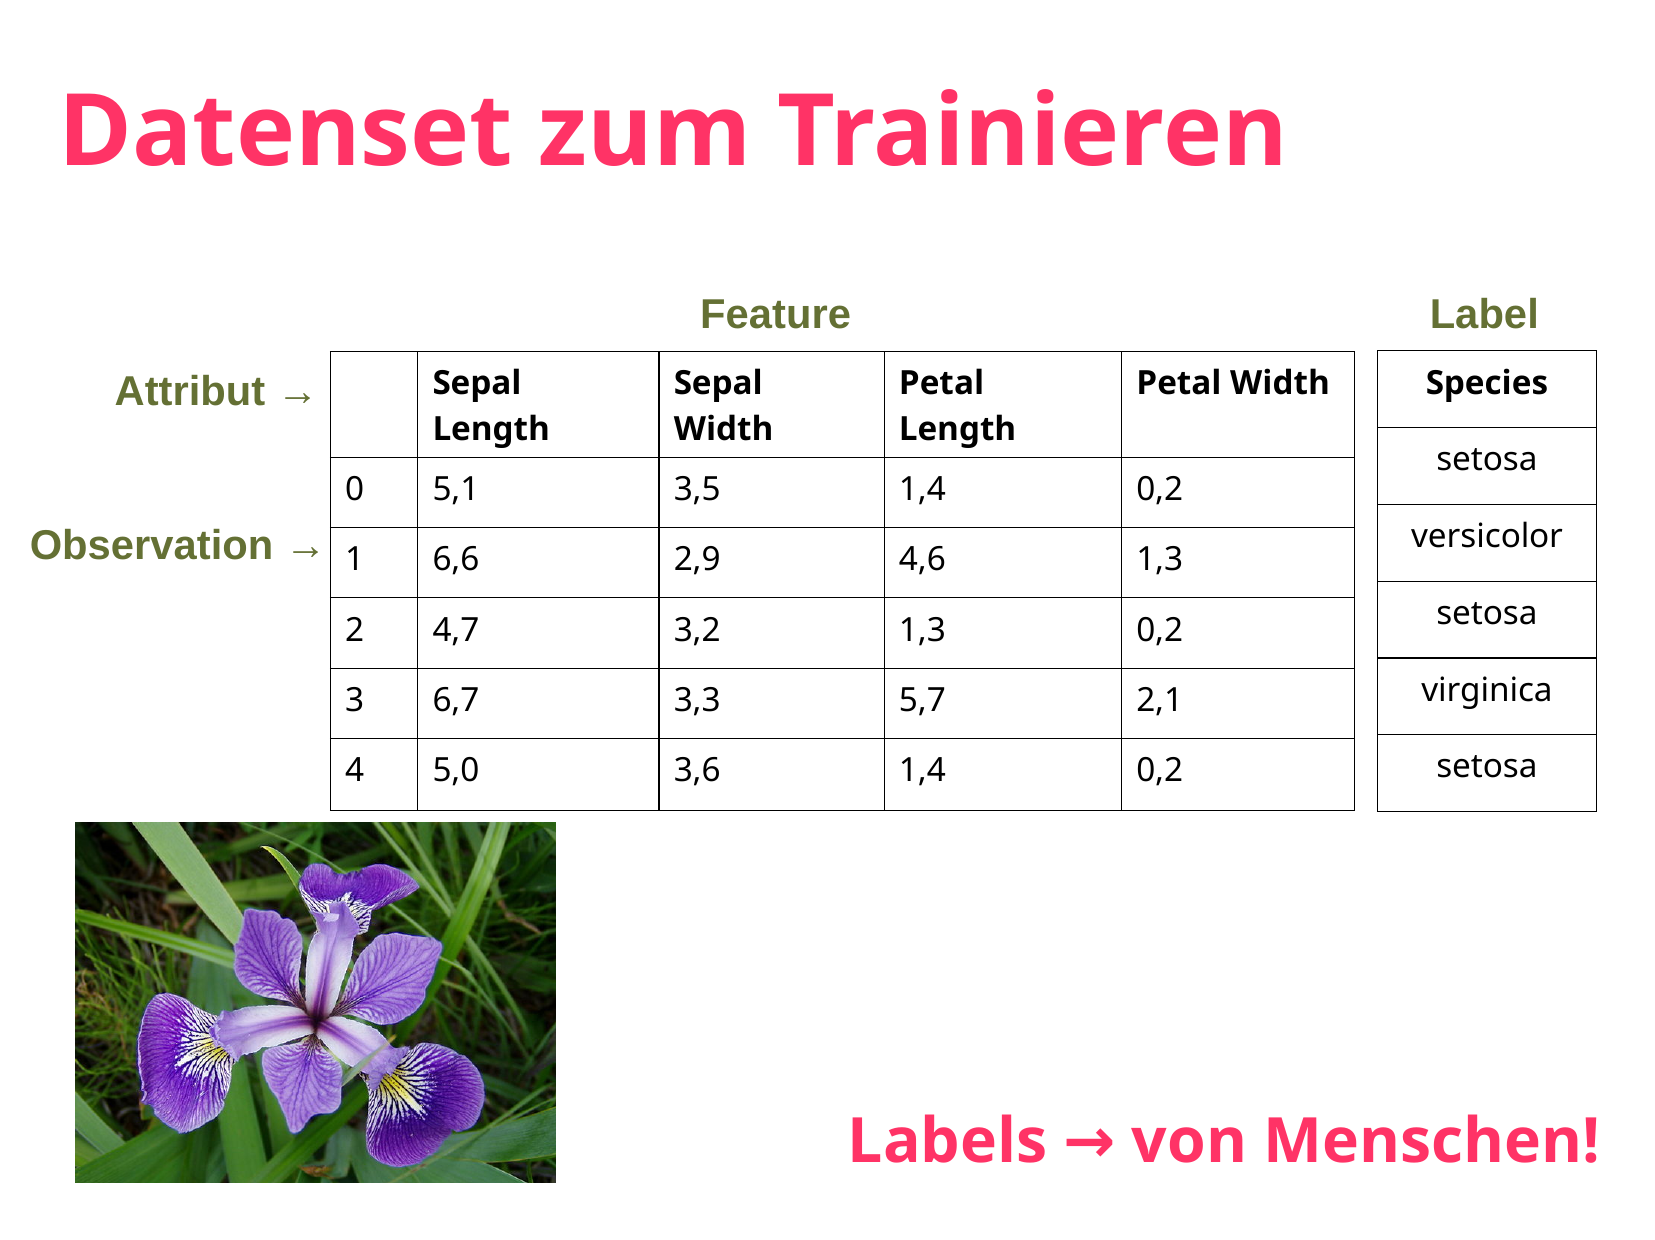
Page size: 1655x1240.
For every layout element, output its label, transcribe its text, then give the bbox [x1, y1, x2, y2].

table_cell 0,2 [1122, 598, 1354, 668]
table_header Sepal Width [660, 352, 884, 457]
table_cell 3,6 [660, 739, 884, 810]
table_cell 0 [331, 458, 417, 527]
table_cell 6,6 [418, 528, 658, 597]
table_cell 3,3 [660, 669, 884, 738]
table_cell setosa [1378, 735, 1596, 811]
table_cell 1,4 [885, 458, 1121, 527]
table_cell 1,3 [1122, 528, 1354, 597]
table_cell 3,5 [660, 458, 884, 527]
table_cell 0,2 [1122, 458, 1354, 527]
table_cell 2,9 [660, 528, 884, 597]
table_cell setosa [1378, 428, 1596, 504]
table_cell 5,0 [418, 739, 658, 810]
table_cell 3 [331, 669, 417, 738]
table_cell 3,2 [660, 598, 884, 668]
text_box Datenset zum Trainieren [58, 58, 1409, 284]
table_header Petal Width [1122, 352, 1354, 457]
title Labels → von Menschen! [205, 1050, 1601, 1184]
table_cell 2 [331, 598, 417, 668]
table_header Species [1378, 351, 1596, 427]
table_cell 1,3 [885, 598, 1121, 668]
text_box Observation → [15, 514, 346, 622]
text_box Attribut → [75, 360, 346, 422]
table_cell 0,2 [1122, 739, 1354, 810]
table_cell 4,6 [885, 528, 1121, 597]
table_cell 1 [346, 528, 417, 597]
table_cell versicolor [1378, 505, 1596, 581]
table_header Petal Length [885, 352, 1121, 457]
table_cell 5,1 [418, 458, 658, 527]
table_cell 6,7 [418, 669, 658, 738]
table_cell 4 [331, 739, 417, 810]
text_box Label [1374, 283, 1595, 346]
table_header [331, 352, 417, 457]
table_cell 4,7 [418, 598, 658, 668]
table_cell 5,7 [885, 669, 1121, 738]
table_cell 2,1 [1122, 669, 1354, 738]
table_header Sepal Length [418, 352, 658, 457]
table_cell 1,4 [885, 739, 1121, 810]
table_cell virginica [1378, 659, 1596, 734]
table_cell setosa [1378, 582, 1596, 657]
text_box Feature [665, 283, 886, 346]
picture [75, 822, 556, 1183]
